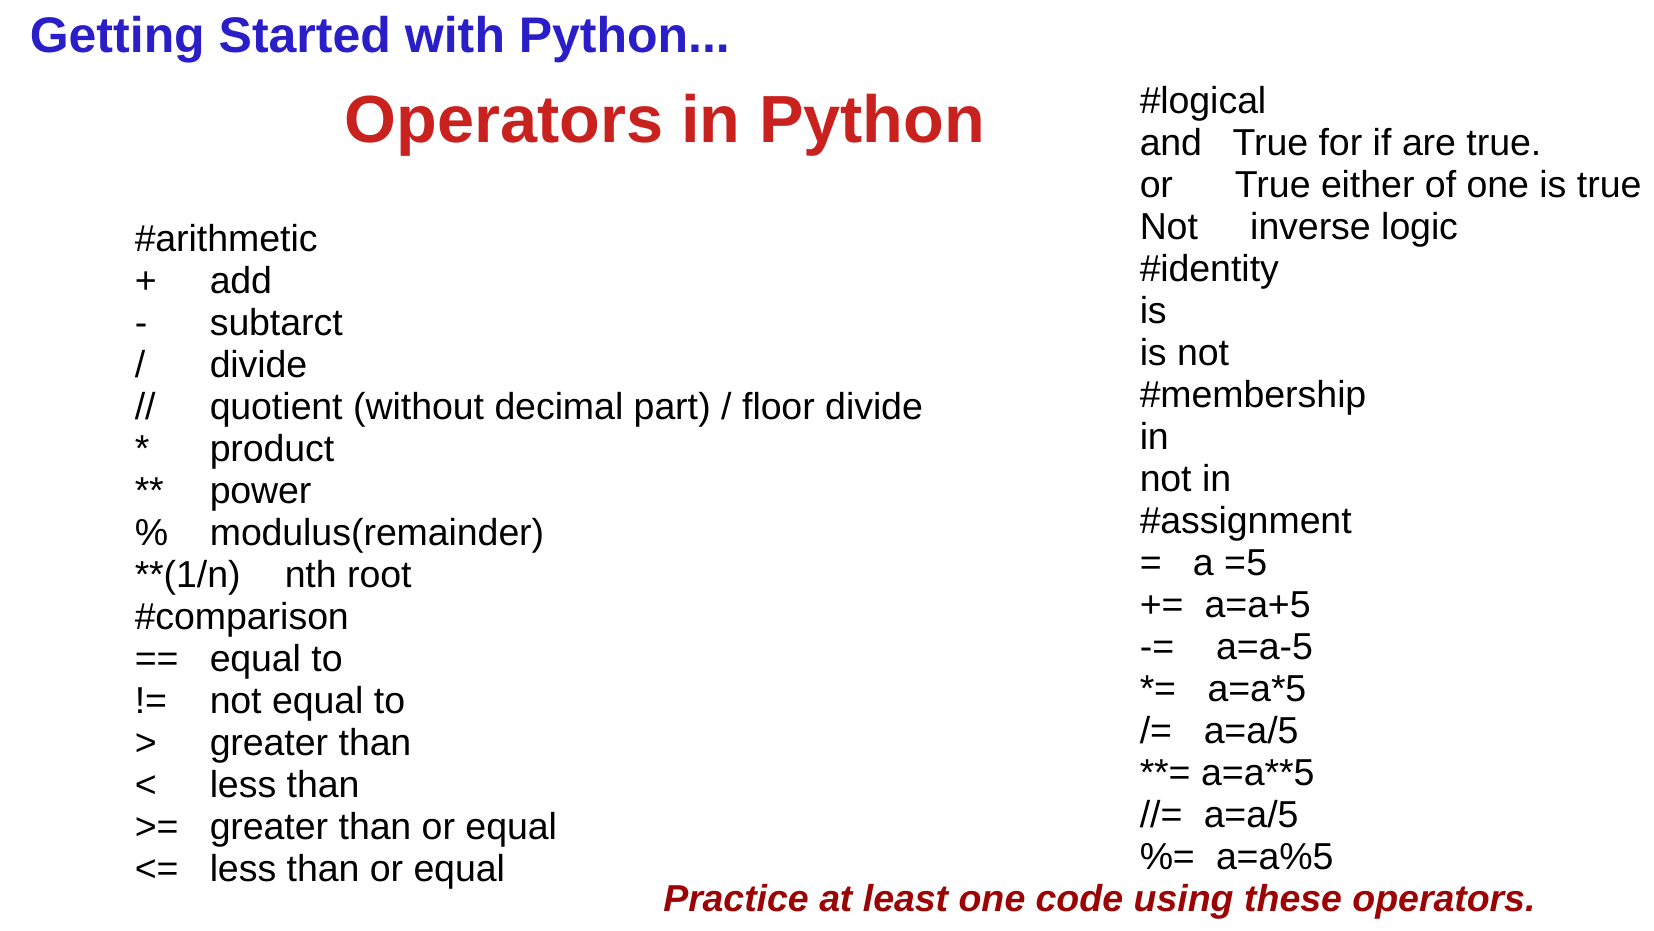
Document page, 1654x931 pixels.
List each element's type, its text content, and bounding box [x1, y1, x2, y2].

text_box Getting Started with Python... [15, 0, 751, 91]
text_box Practice at least one code using these operators. [648, 870, 1125, 927]
text_box #logical and True for if are true. or True either of one is true Not inverse logic #identity is is not #membership in not in #assignment = a =5 += a=a+5 -= a=a-5 *= a=a*5 /= a=a/5 **= a=a**5 //= a=a/5 %= a=a%5 [1125, 72, 1654, 927]
text_box Operators in Python [330, 75, 1125, 166]
text_box #arithmetic + add - subtarct / divide // quotient (without decimal part) / floor divide * product ** power % modulus(remainder) **(1/n) nth root #comparison == equal to != not equal to > greater than < less than >= greater than or equal <= less than or equal [120, 210, 946, 897]
